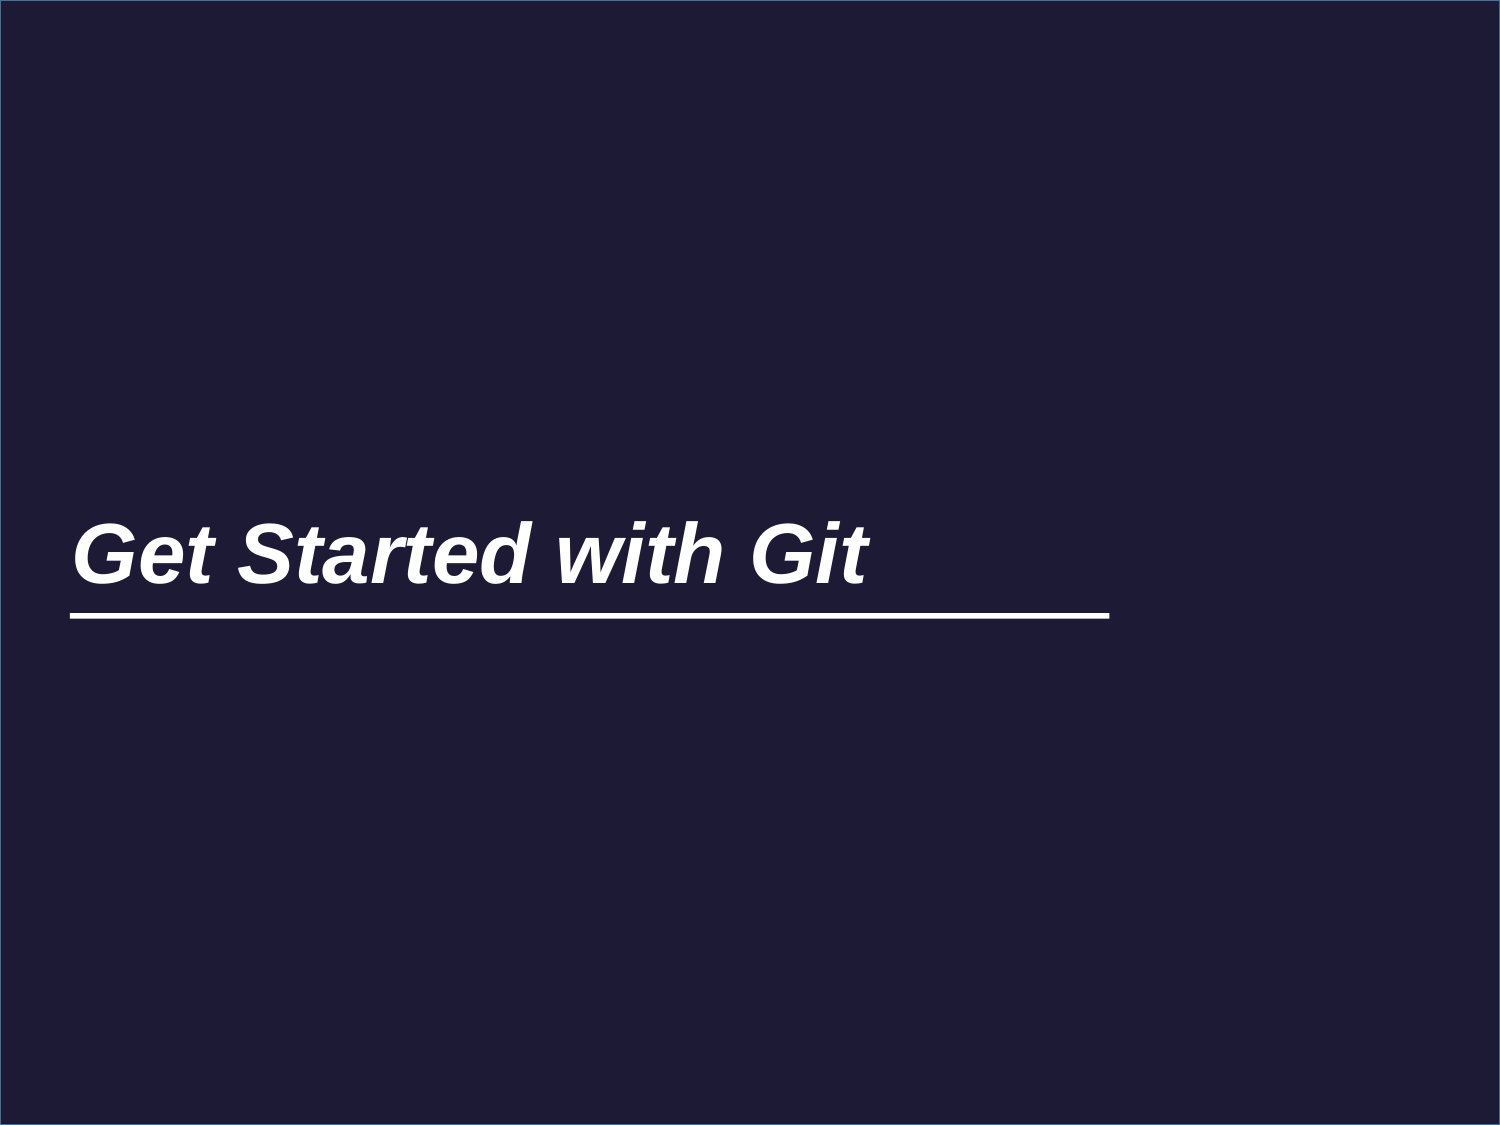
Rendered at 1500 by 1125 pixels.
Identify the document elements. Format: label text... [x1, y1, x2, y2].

title Get Started with Git [64, 484, 1415, 628]
